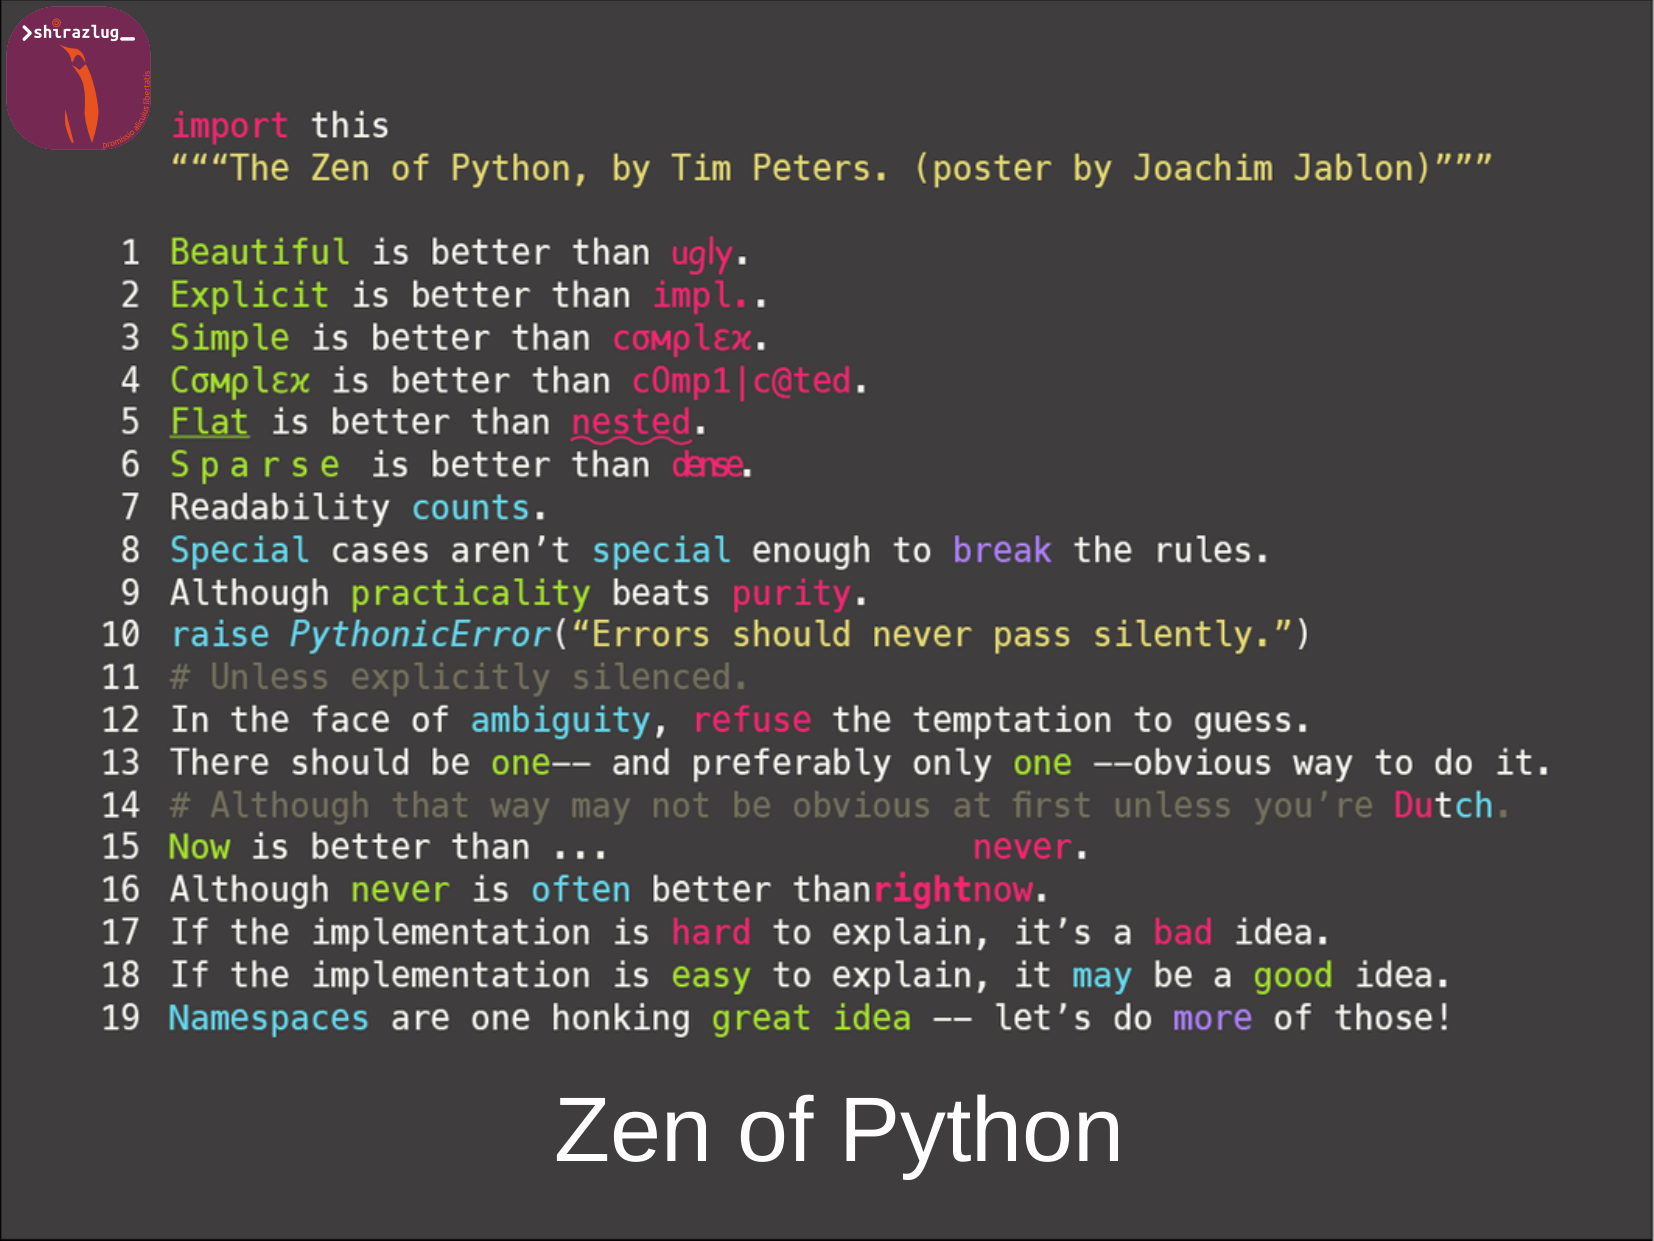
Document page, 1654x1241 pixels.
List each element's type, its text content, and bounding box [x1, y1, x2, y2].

title Zen of Python [95, 1026, 1585, 1234]
picture [0, 0, 1654, 1241]
